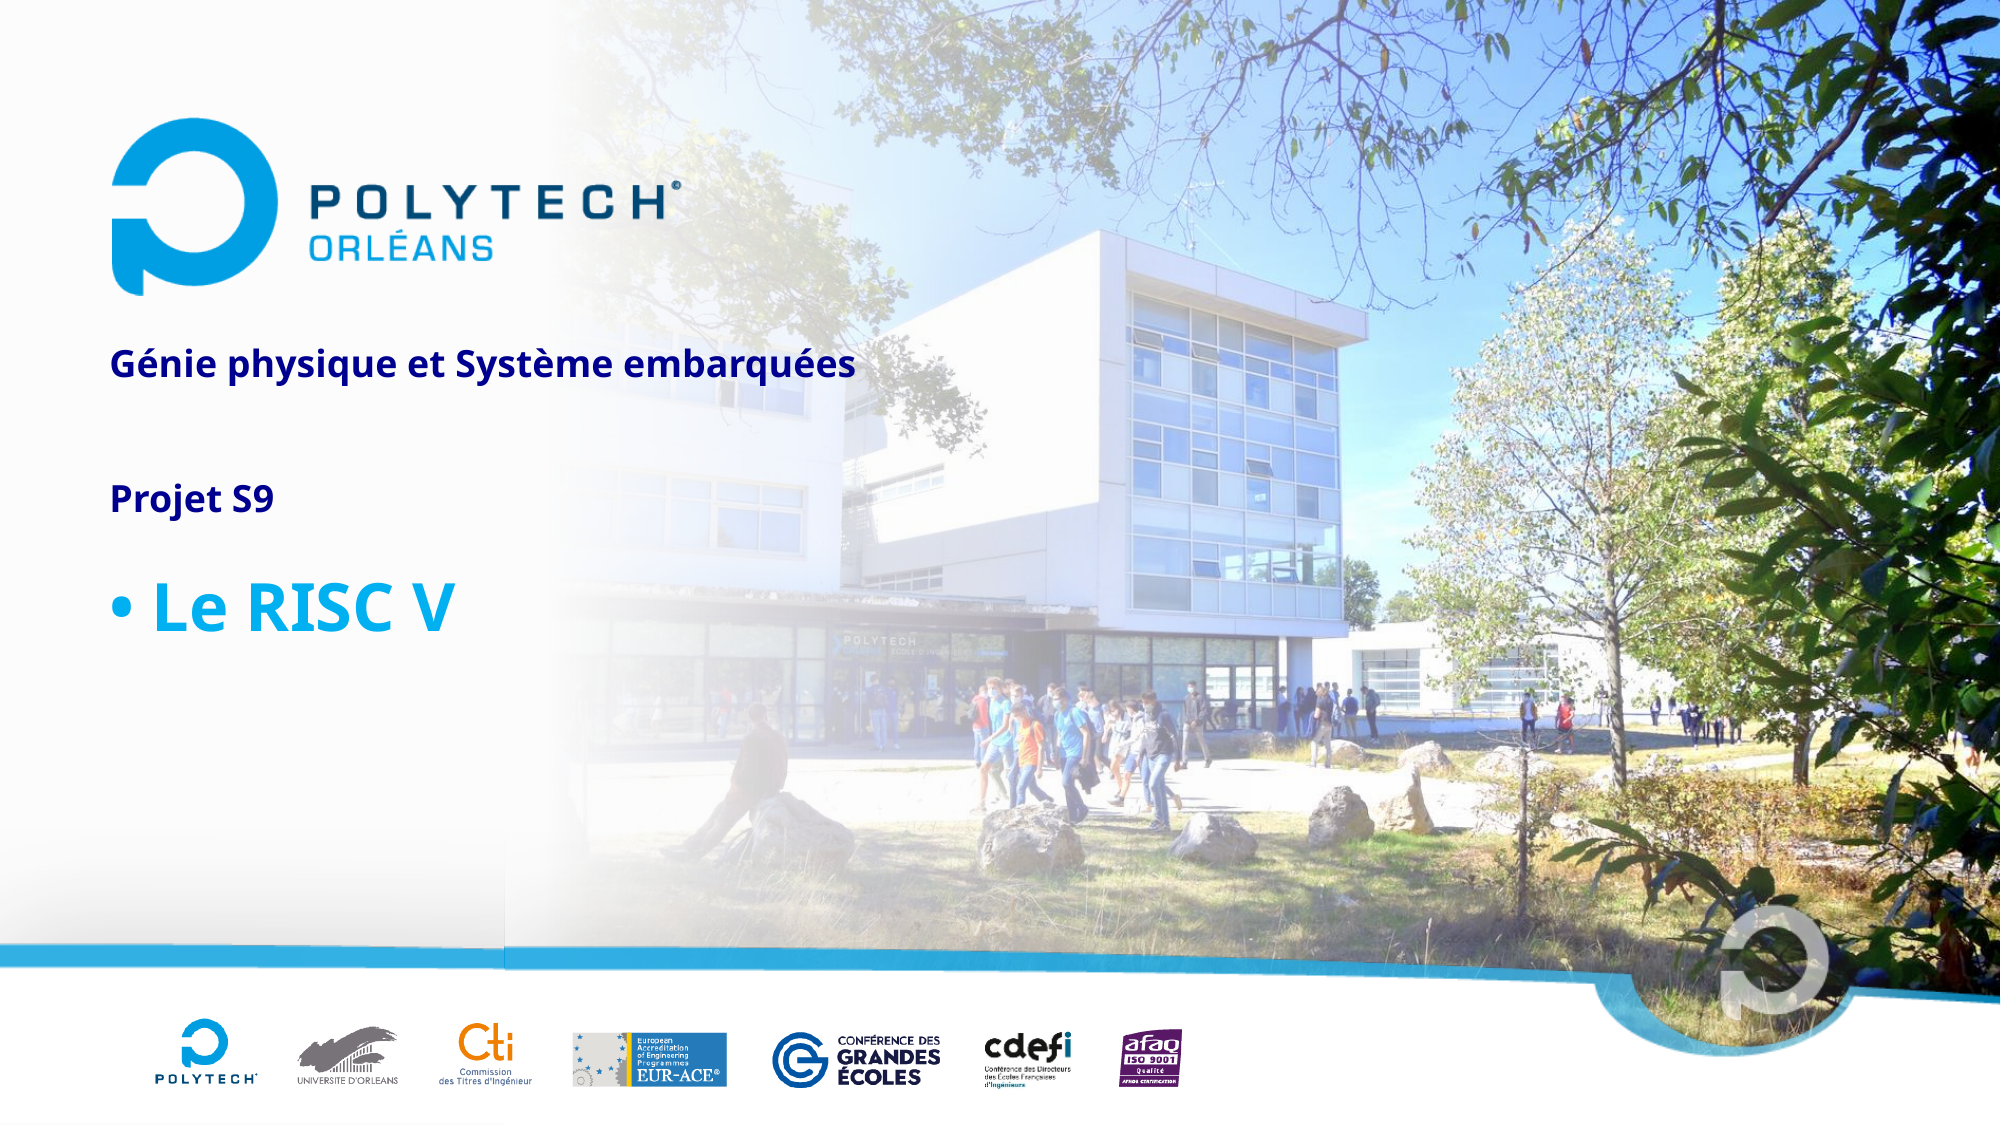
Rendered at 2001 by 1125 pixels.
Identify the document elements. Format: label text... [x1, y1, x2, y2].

picture [112, 117, 682, 296]
text_box [0, 0, 1956, 833]
picture [0, 0, 2001, 1125]
title Génie physique et Système embarquées Projet S9 • Le RISC V [94, 332, 1213, 772]
